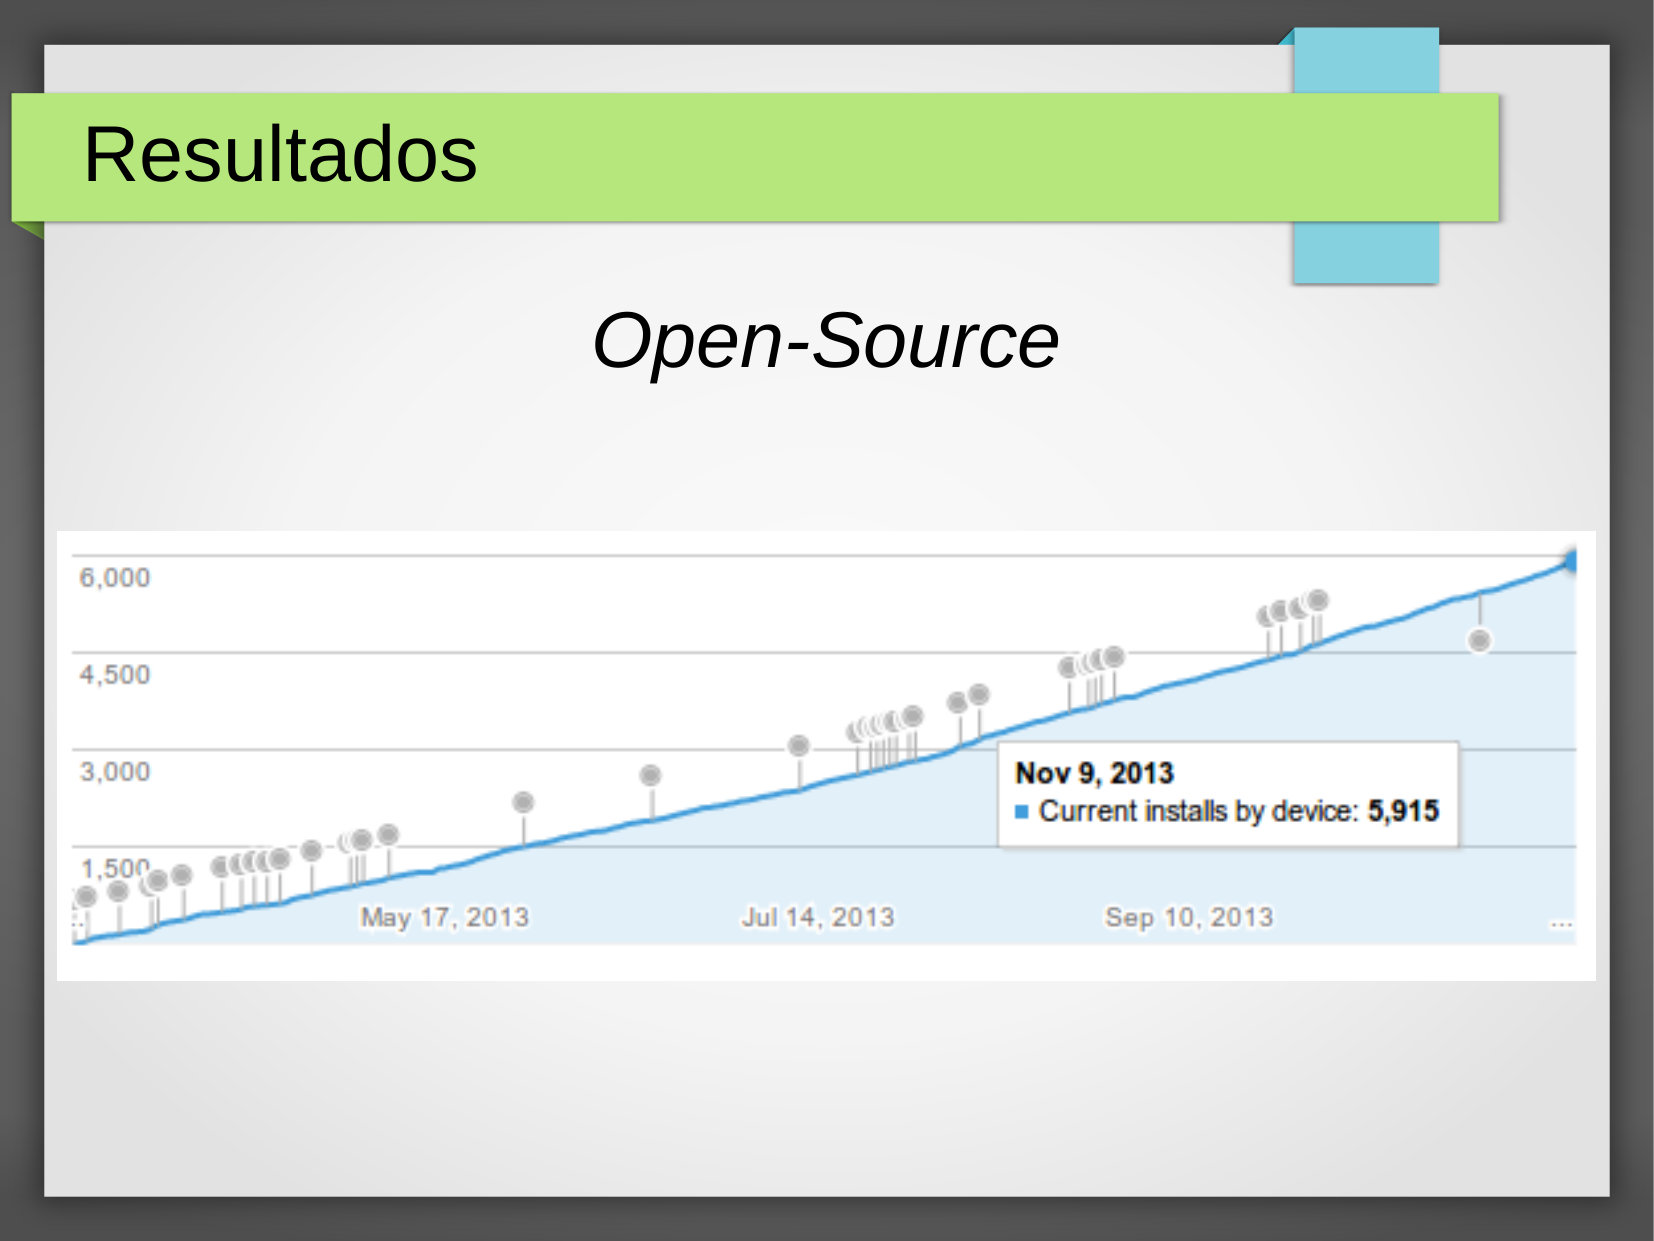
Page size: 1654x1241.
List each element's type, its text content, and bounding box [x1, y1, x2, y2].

list Open-Source [82, 295, 1571, 438]
picture [0, 0, 1654, 1241]
title Resultados [82, 94, 1264, 213]
